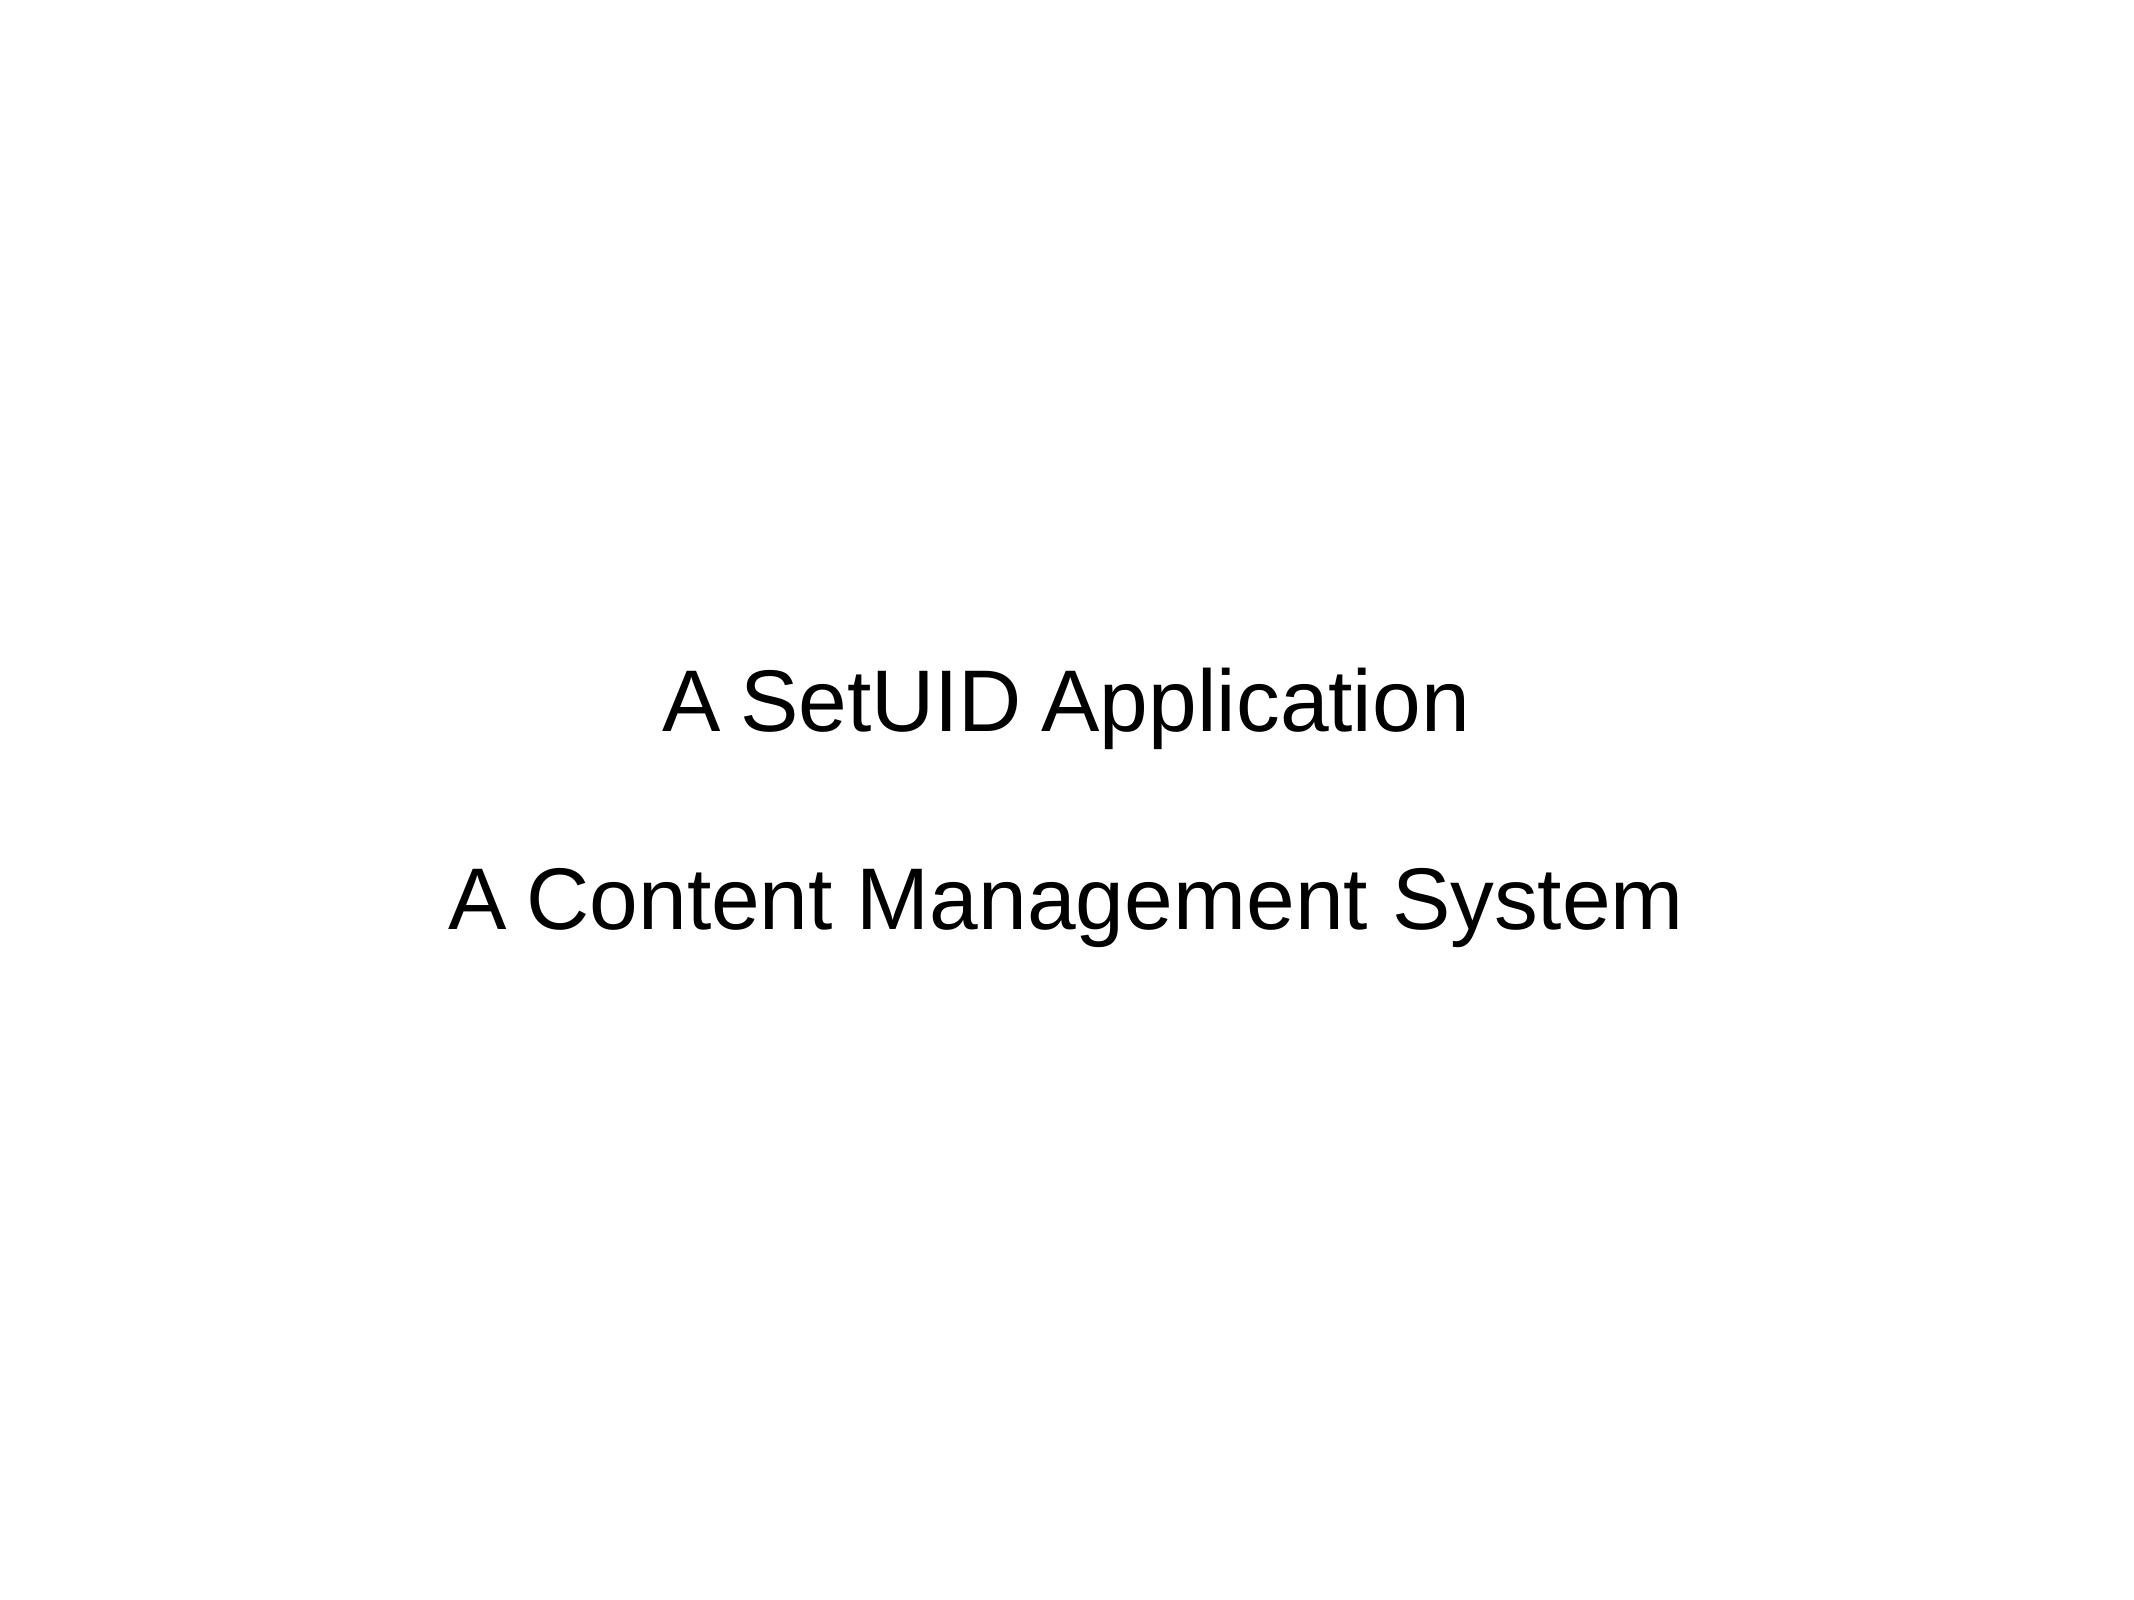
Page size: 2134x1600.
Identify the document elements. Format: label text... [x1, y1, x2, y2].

list A SetUID Application A Content Management System [208, 208, 1925, 1392]
